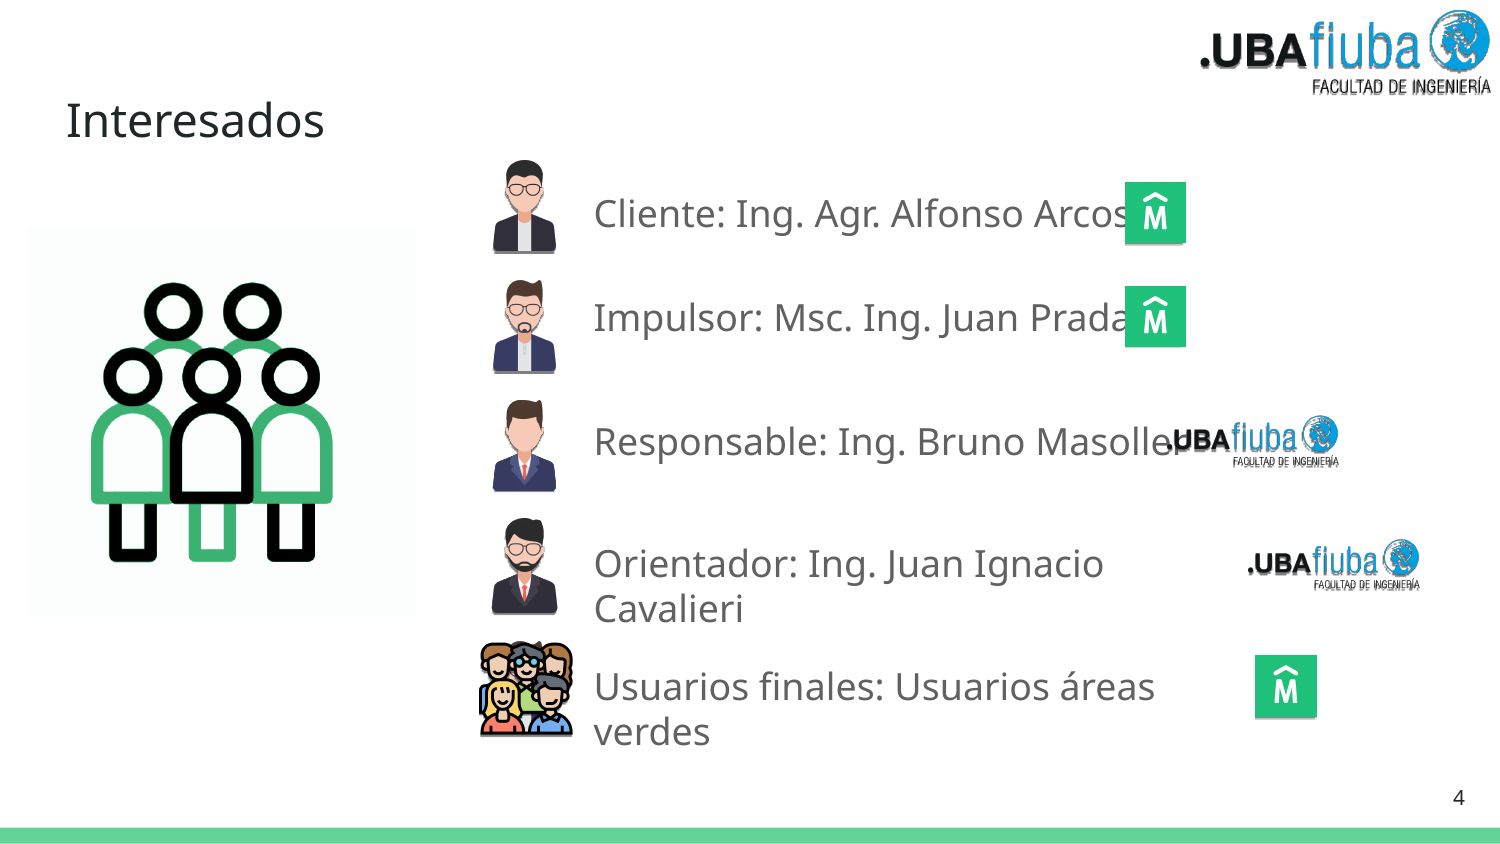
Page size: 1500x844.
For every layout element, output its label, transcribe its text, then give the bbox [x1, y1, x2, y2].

picture [1162, 409, 1344, 471]
picture [1243, 533, 1425, 594]
picture [1192, 0, 1500, 103]
picture [1255, 655, 1317, 717]
slide_number <number> [1389, 764, 1480, 830]
text_box Impulsor: Msc. Ing. Juan Prada [578, 278, 1279, 354]
picture [479, 641, 574, 736]
picture [479, 280, 570, 371]
picture [29, 228, 416, 616]
picture [479, 400, 570, 491]
picture [1125, 286, 1186, 347]
title Interesados [51, 72, 1449, 167]
text_box Cliente: Ing. Agr. Alfonso Arcos [578, 174, 1279, 250]
picture [479, 160, 570, 251]
text_box Responsable: Ing. Bruno Masoller [578, 402, 1279, 478]
picture [477, 518, 572, 613]
text_box Usuarios finales: Usuarios áreas verdes [578, 648, 1279, 769]
text_box Orientador: Ing. Juan Ignacio Cavalieri [578, 525, 1279, 646]
picture [1125, 182, 1186, 243]
